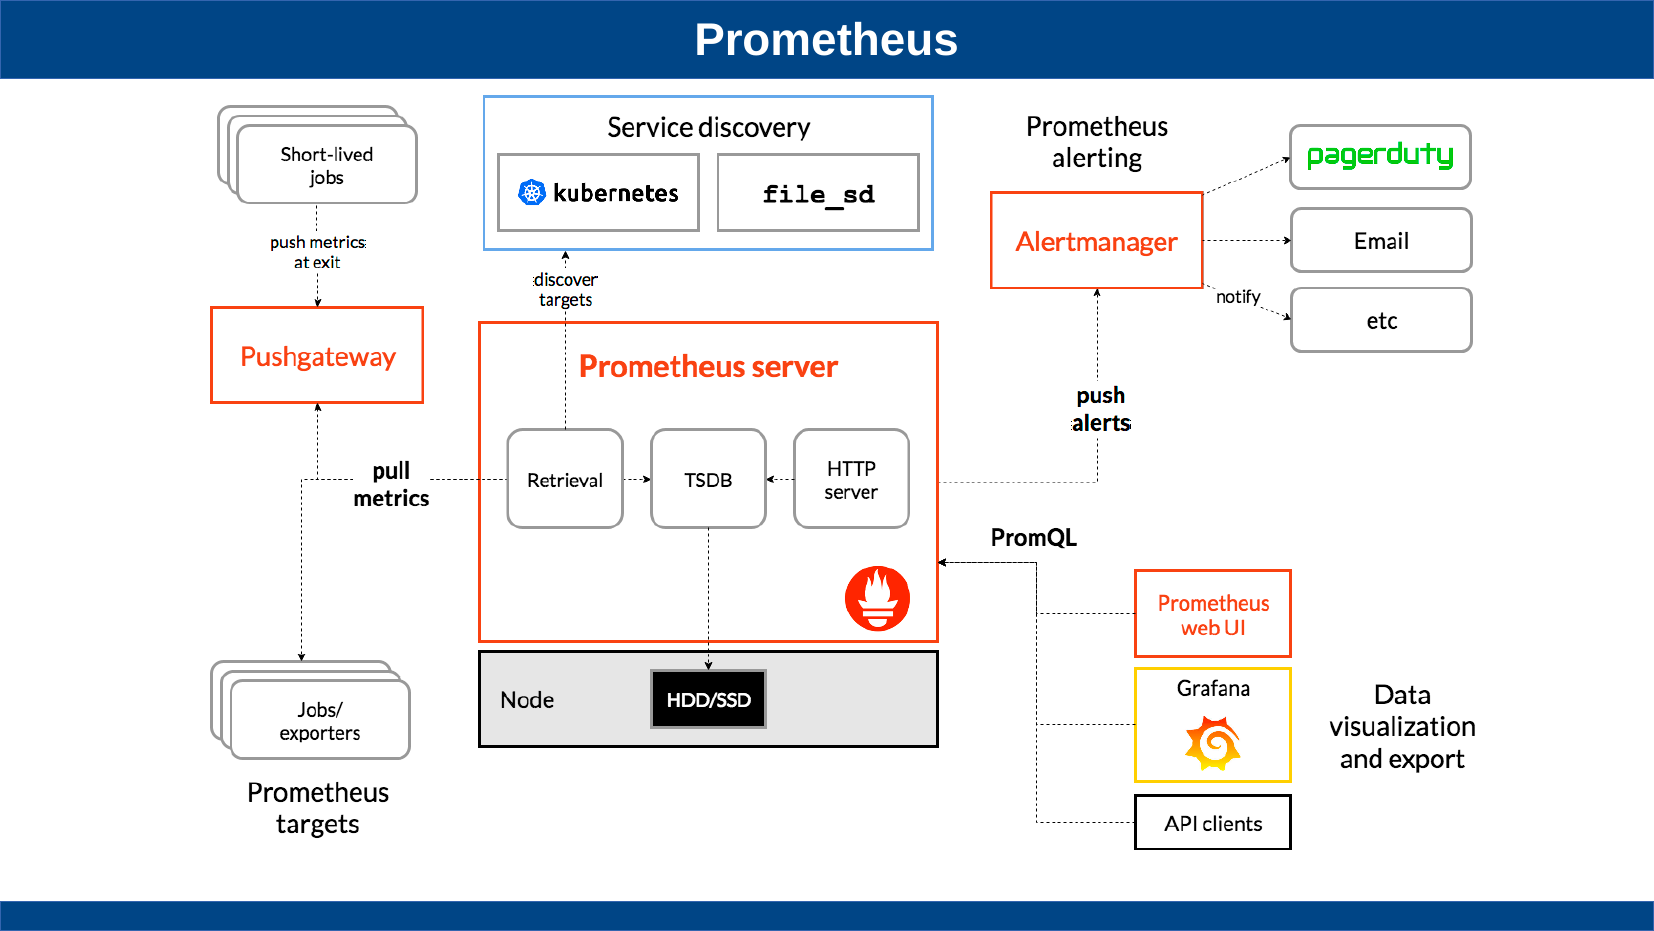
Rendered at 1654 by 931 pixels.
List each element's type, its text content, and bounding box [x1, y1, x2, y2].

title Prometheus [0, 0, 1654, 79]
picture [210, 95, 1500, 871]
